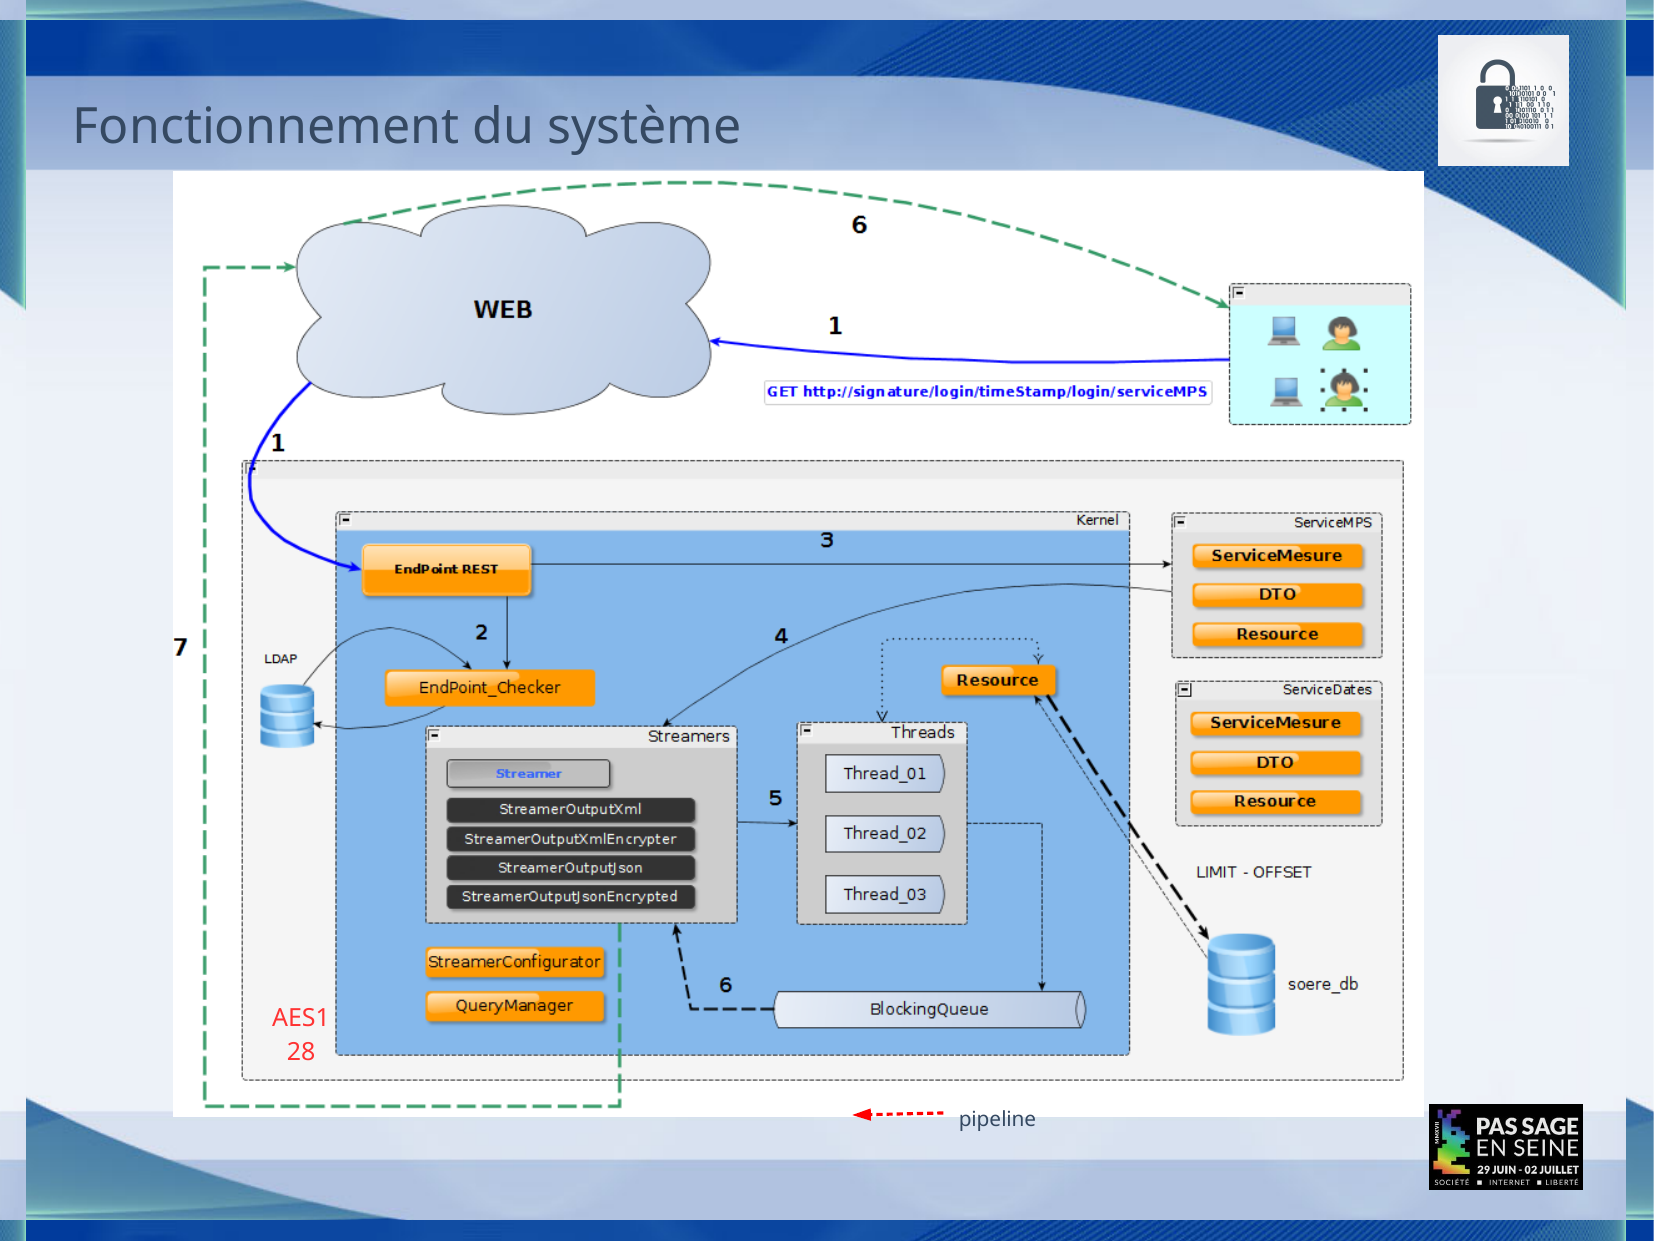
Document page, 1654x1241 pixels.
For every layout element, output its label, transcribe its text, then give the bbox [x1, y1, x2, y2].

title Fonctionnement du système [35, 94, 780, 154]
picture [0, 0, 1654, 1241]
text_box AES128 [271, 1004, 331, 1063]
title pipeline [932, 1104, 1063, 1133]
